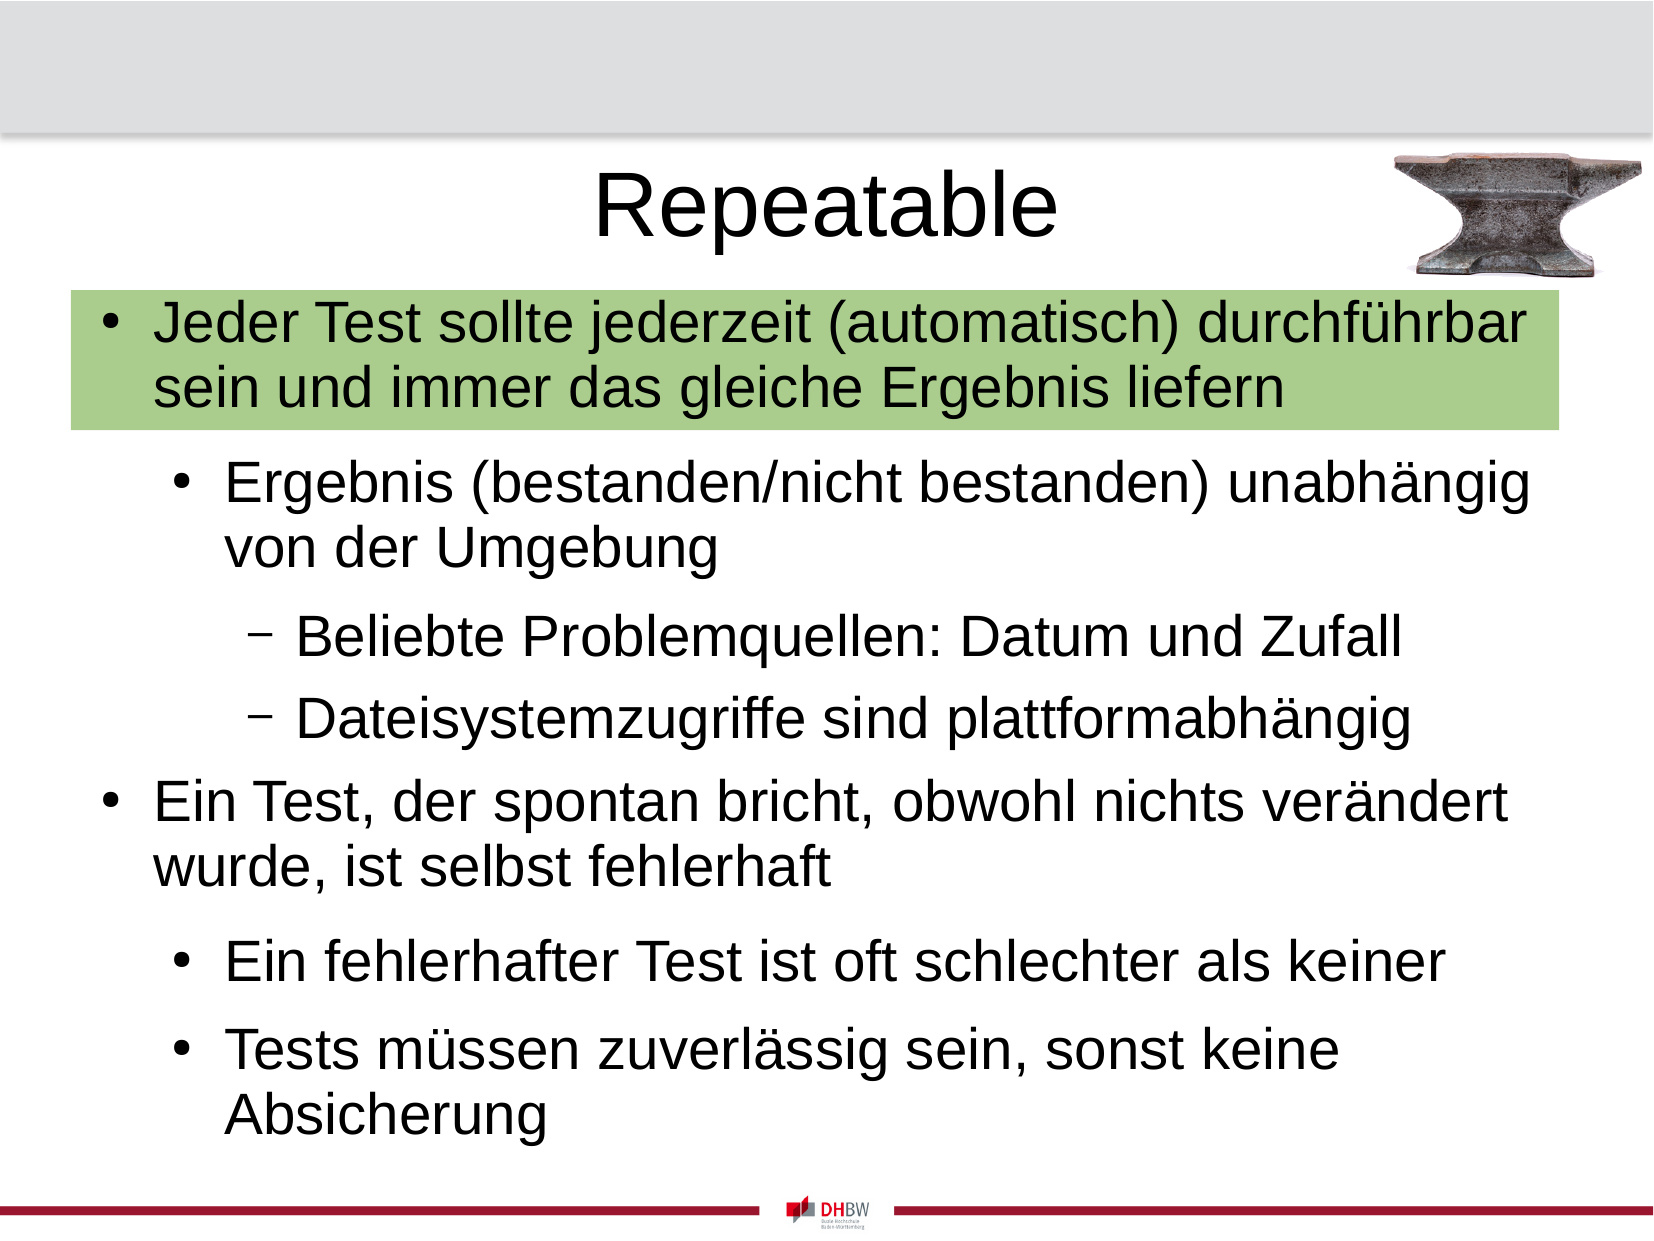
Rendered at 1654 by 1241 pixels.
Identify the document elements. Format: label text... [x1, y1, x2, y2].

picture [0, 1, 1654, 1237]
list Jeder Test sollte jederzeit (automatisch) durchführbar sein und immer das gleiche Ergebnis liefern Ergebnis (bestanden/nicht bestanden) unabhängig von der Umgebung Beliebte Problemquellen: Datum und Zufall Dateisystemzugriffe sind plattformabhängig Ein Test, der spontan bricht, obwohl nichts verändert wurde, ist selbst fehlerhaft Ein fehlerhafter Test ist oft schlechter als keiner Tests müssen zuverlässig sein, sonst keine Absicherung [82, 290, 1571, 1148]
text_box [70, 290, 82, 431]
title Repeatable [82, 147, 1390, 257]
